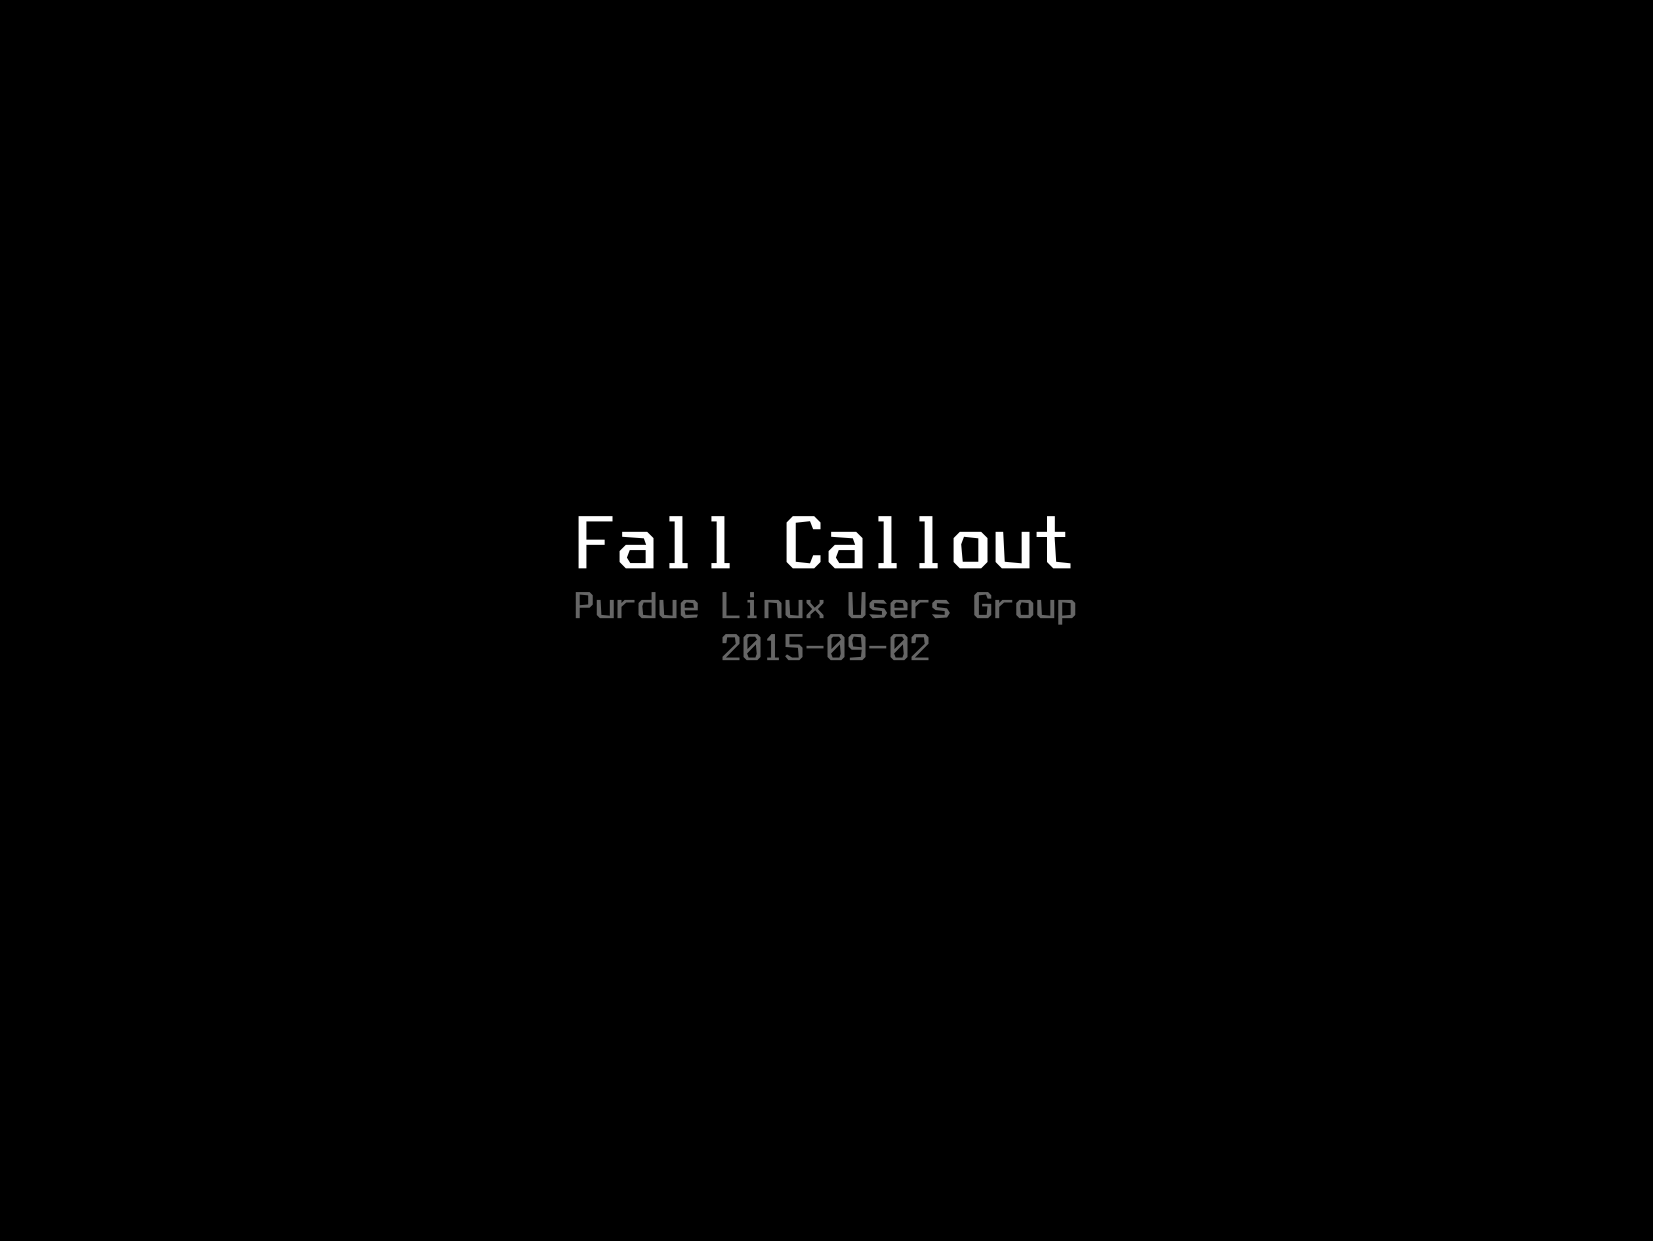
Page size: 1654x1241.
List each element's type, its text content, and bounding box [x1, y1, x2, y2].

subtitle Fall Callout Purdue Linux Users Group 2015-09-02 [82, 225, 1571, 945]
